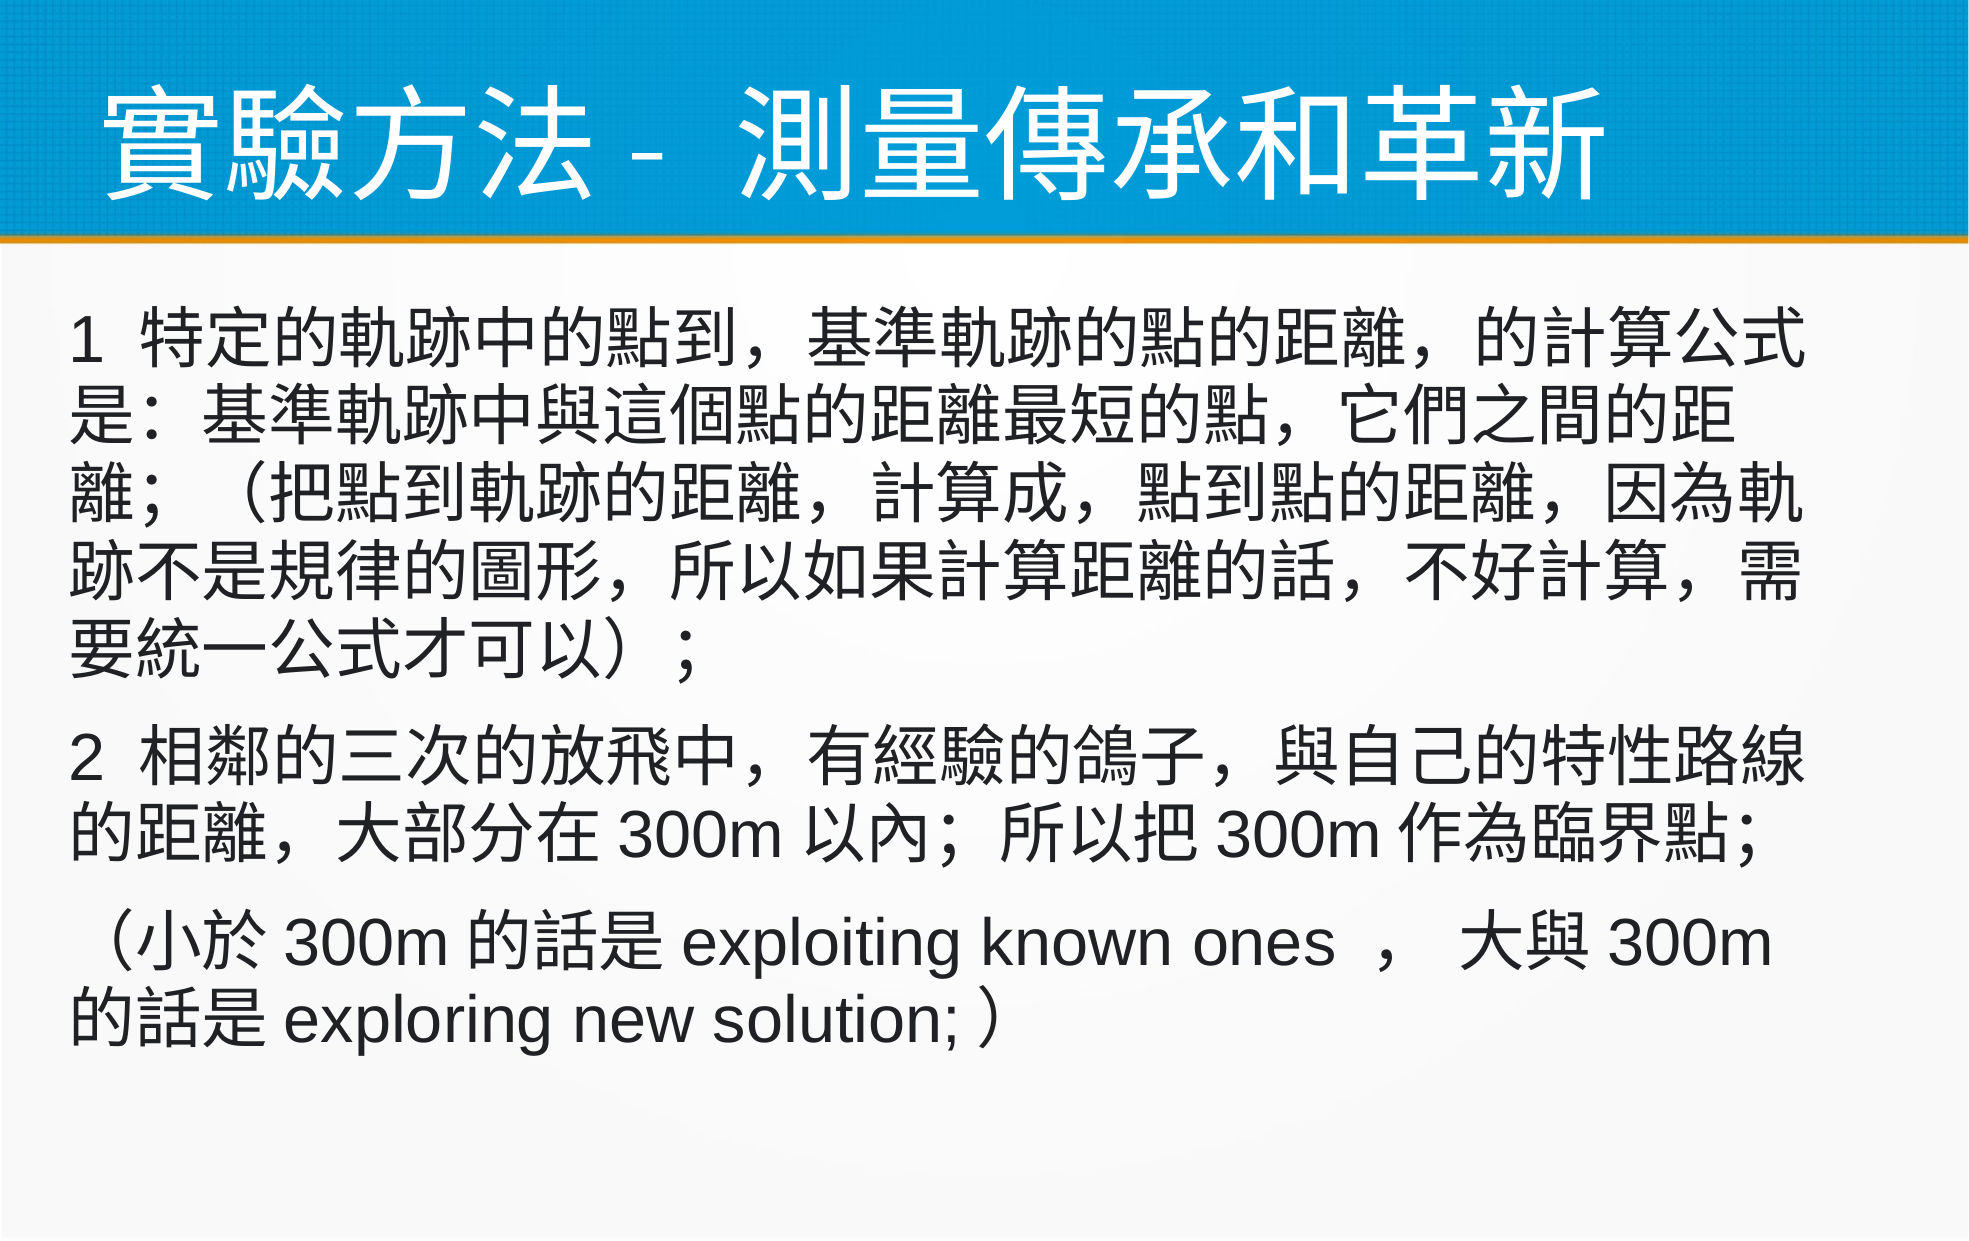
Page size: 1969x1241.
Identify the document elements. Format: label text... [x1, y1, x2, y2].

title 實驗方法- 測量傳承和革新 [98, 19, 1870, 227]
list 1 特定的軌跡中的點到，基準軌跡的點的距離，的計算公式是：基準軌跡中與這個點的距離最短的點，它們之間的距離；（把點到軌跡的距離，計算成，點到點的距離，因為軌跡不是規律的圖形，所以如果計算距離的話，不好計算，需要統一公式才可以）； 2 相鄰的三次的放飛中，有經驗的鴿子，與自己的特性路線的距離，大部分在300m以內；所以把300m作為臨界點； （小於300m的話是exploiting known ones ， 大與300m的話是exploring new solution;） [68, 300, 1831, 1066]
picture [0, 233, 1969, 1241]
